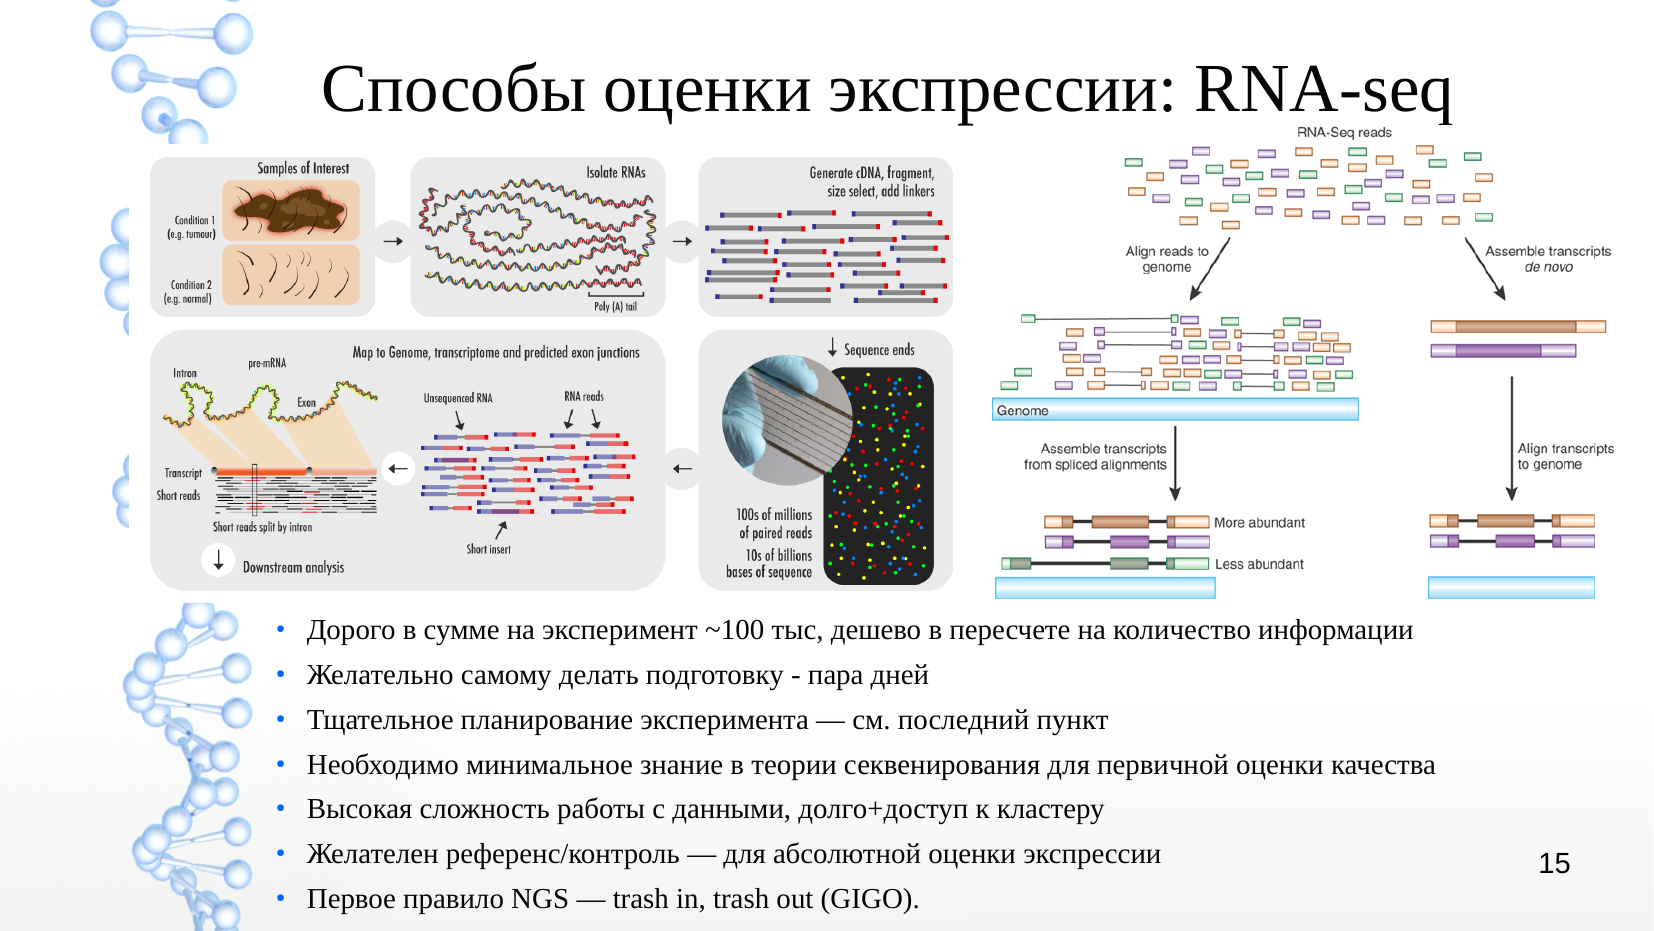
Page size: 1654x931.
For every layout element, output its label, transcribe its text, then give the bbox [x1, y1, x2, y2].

title Способы оценки экспрессии: RNA-seq [224, 11, 1554, 166]
list Дорого в сумме на эксперимент ~100 тыс, дешево в пересчете на количество информации Желательно самому делать подготовку - пара дней Тщательное планирование эксперимента — см. последний пункт Необходимо минимальное знание в теории секвенирования для первичной оценки качества Высокая сложность работы с данными, долго+доступ к кластеру Желателен референс/контроль — для абсолютной оценки экспрессии Первое правило NGS — trash in, trash out (GIGO). [265, 614, 1595, 922]
picture [0, 0, 1654, 931]
